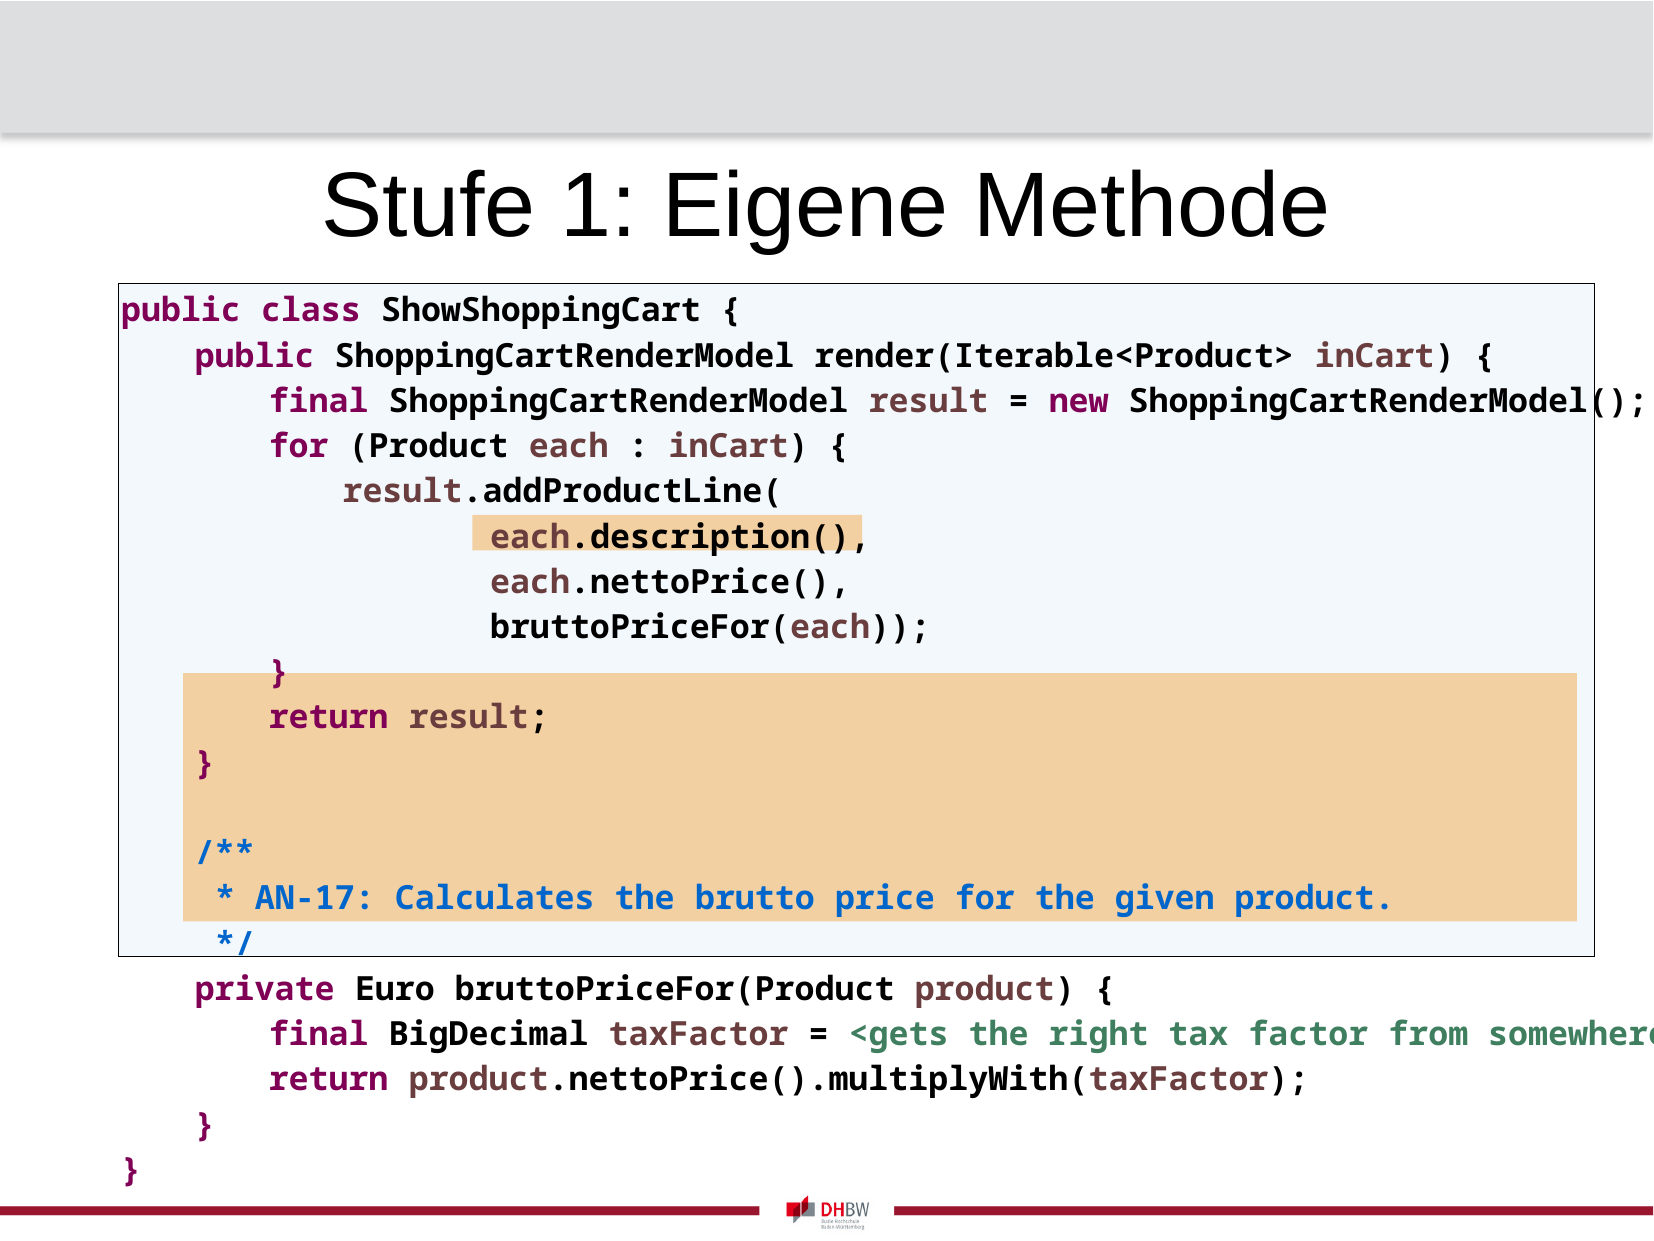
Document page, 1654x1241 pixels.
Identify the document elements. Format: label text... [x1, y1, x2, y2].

picture [0, 1, 1654, 1237]
text_box public class ShowShoppingCart { public ShoppingCartRenderModel render(Iterable<Product> inCart) { final ShoppingCartRenderModel result = new ShoppingCartRenderModel(); for (Product each : inCart) { result.addProductLine( each.description(), each.nettoPrice(), bruttoPriceFor(each)); } return result; } /** * AN-17: Calculates the brutto price for the given product. */ private Euro bruttoPriceFor(Product product) { final BigDecimal taxFactor = <gets the right tax factor from somewhere> return product.nettoPrice().multiplyWith(taxFactor); } } [118, 283, 1595, 957]
title Stufe 1: Eigene Methode [82, 147, 1571, 257]
